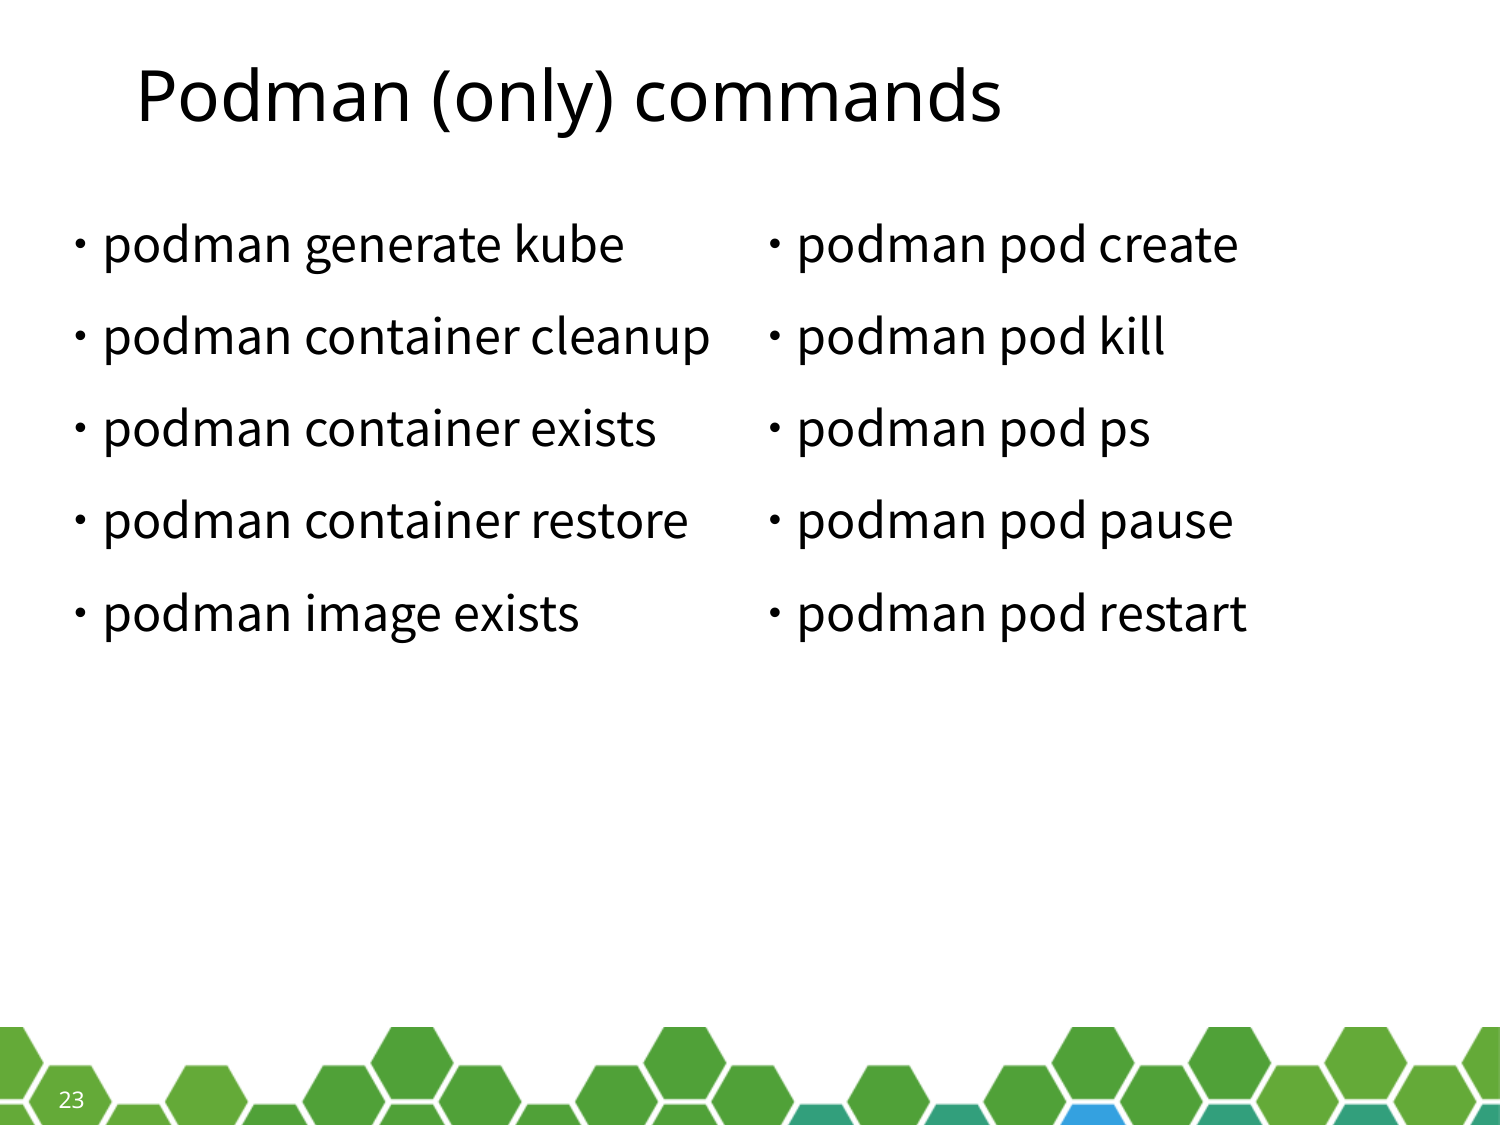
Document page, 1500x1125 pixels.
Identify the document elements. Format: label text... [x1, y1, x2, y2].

title Podman (only) commands [135, 12, 1372, 175]
list podman generate kube podman container cleanup podman container exists podman container restore podman image exists [73, 208, 717, 862]
list podman pod create podman pod kill podman pod ps podman pod pause podman pod restart [768, 208, 1372, 862]
picture [0, 1027, 1500, 1125]
